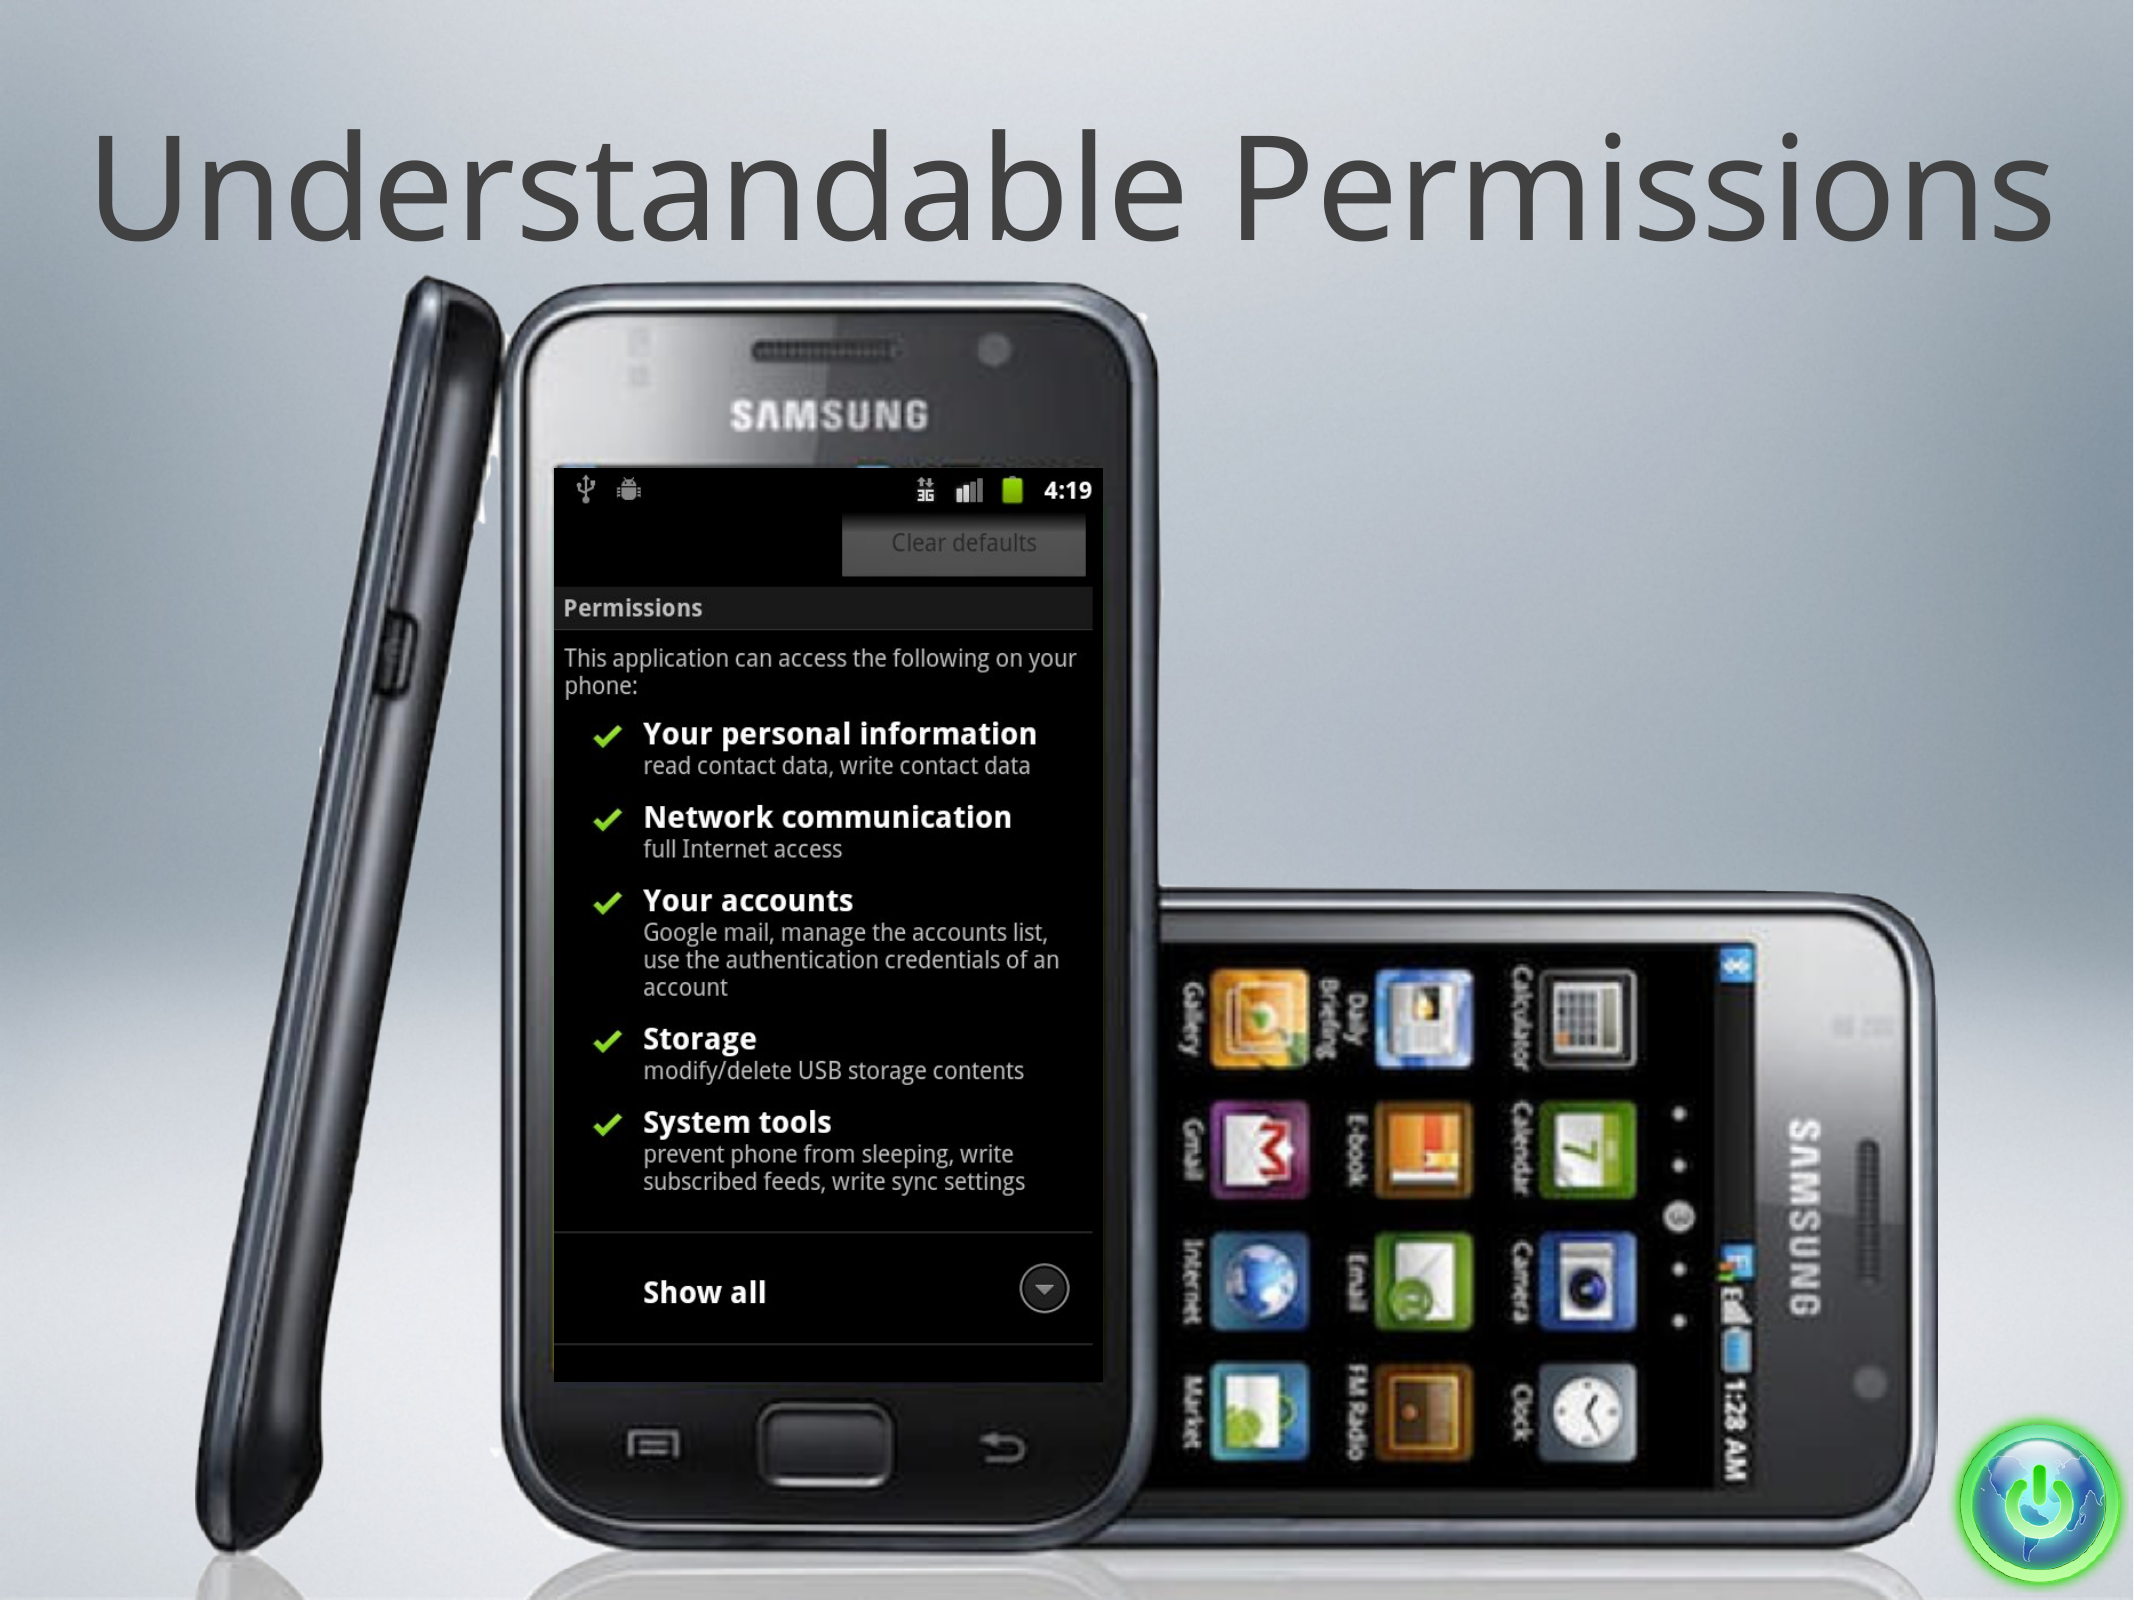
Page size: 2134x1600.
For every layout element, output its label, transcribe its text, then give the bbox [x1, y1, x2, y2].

text_box Understandable Permissions [30, 0, 2116, 271]
picture [0, 0, 2134, 1600]
